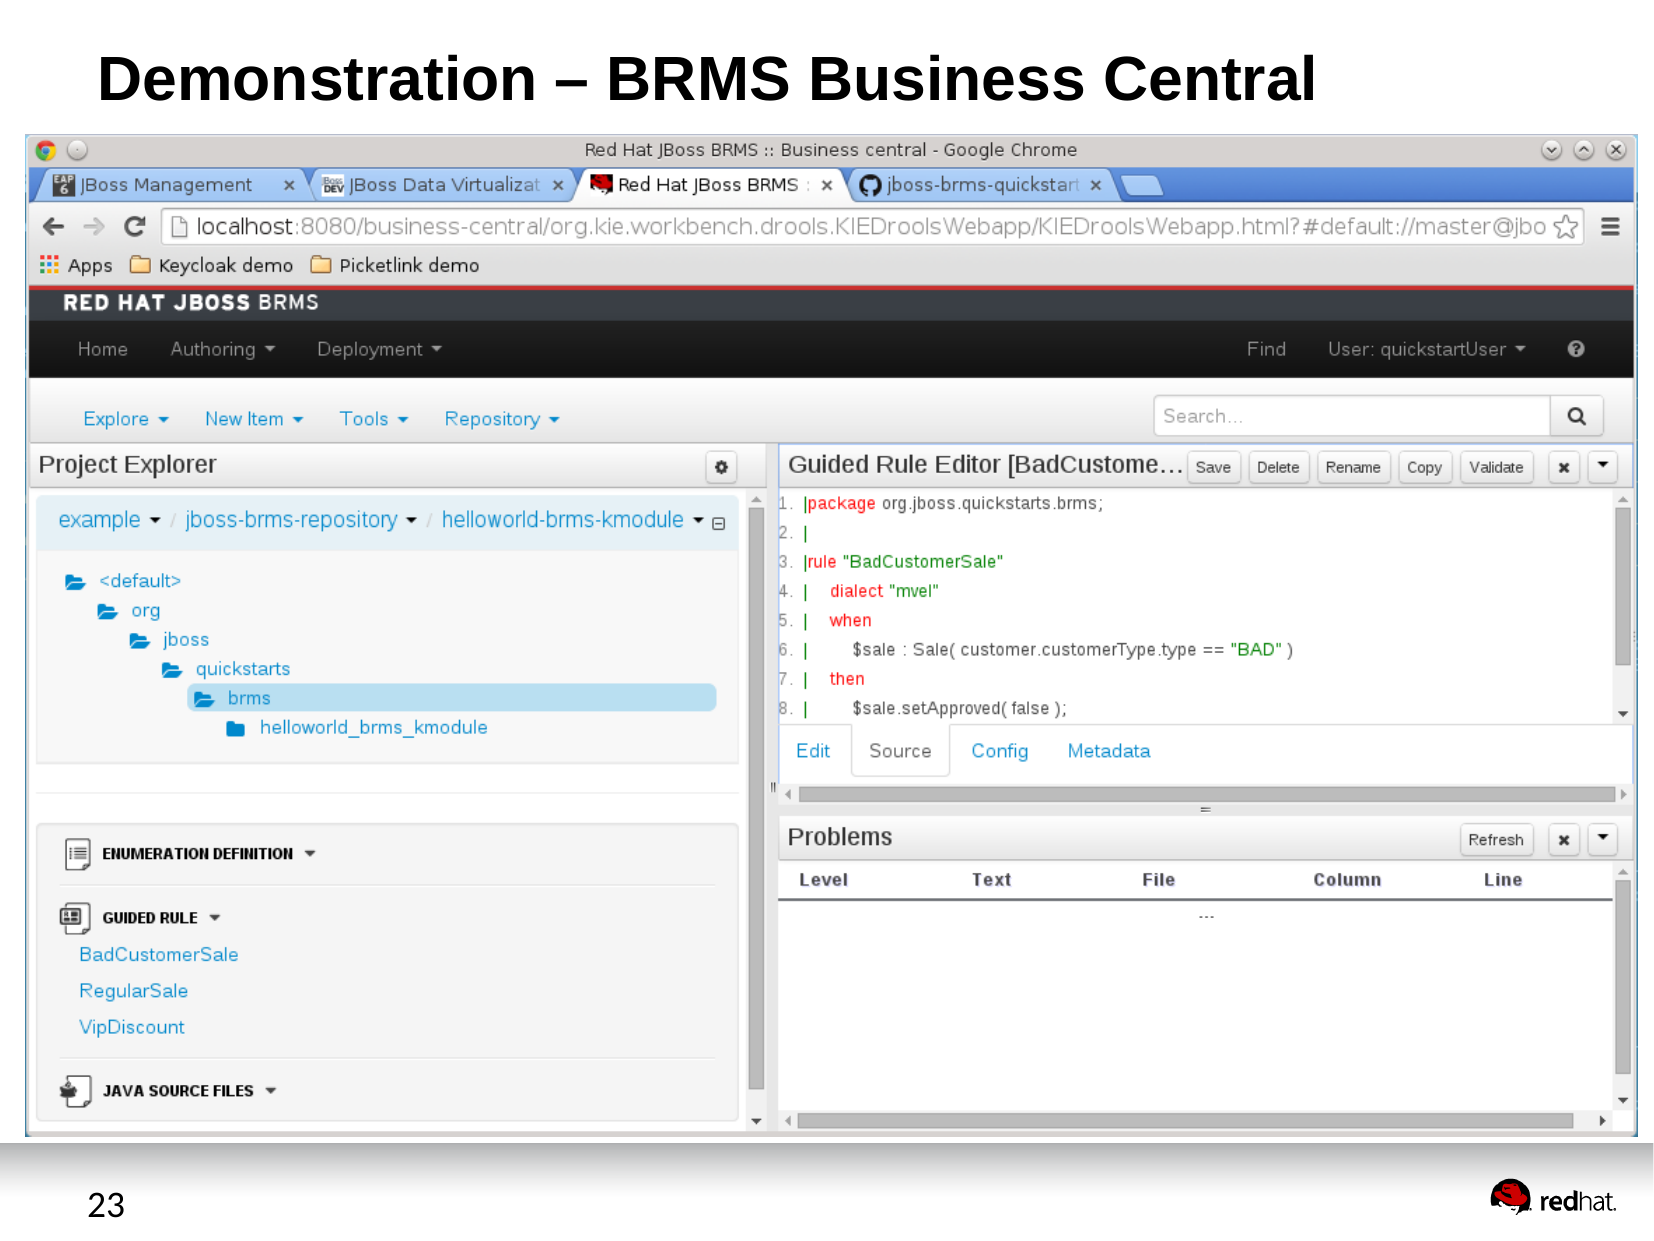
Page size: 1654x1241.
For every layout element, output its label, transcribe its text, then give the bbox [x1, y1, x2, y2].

picture [25, 134, 1638, 1137]
title Demonstration – BRMS Business Central [82, 37, 1571, 225]
picture [0, 1143, 1654, 1241]
